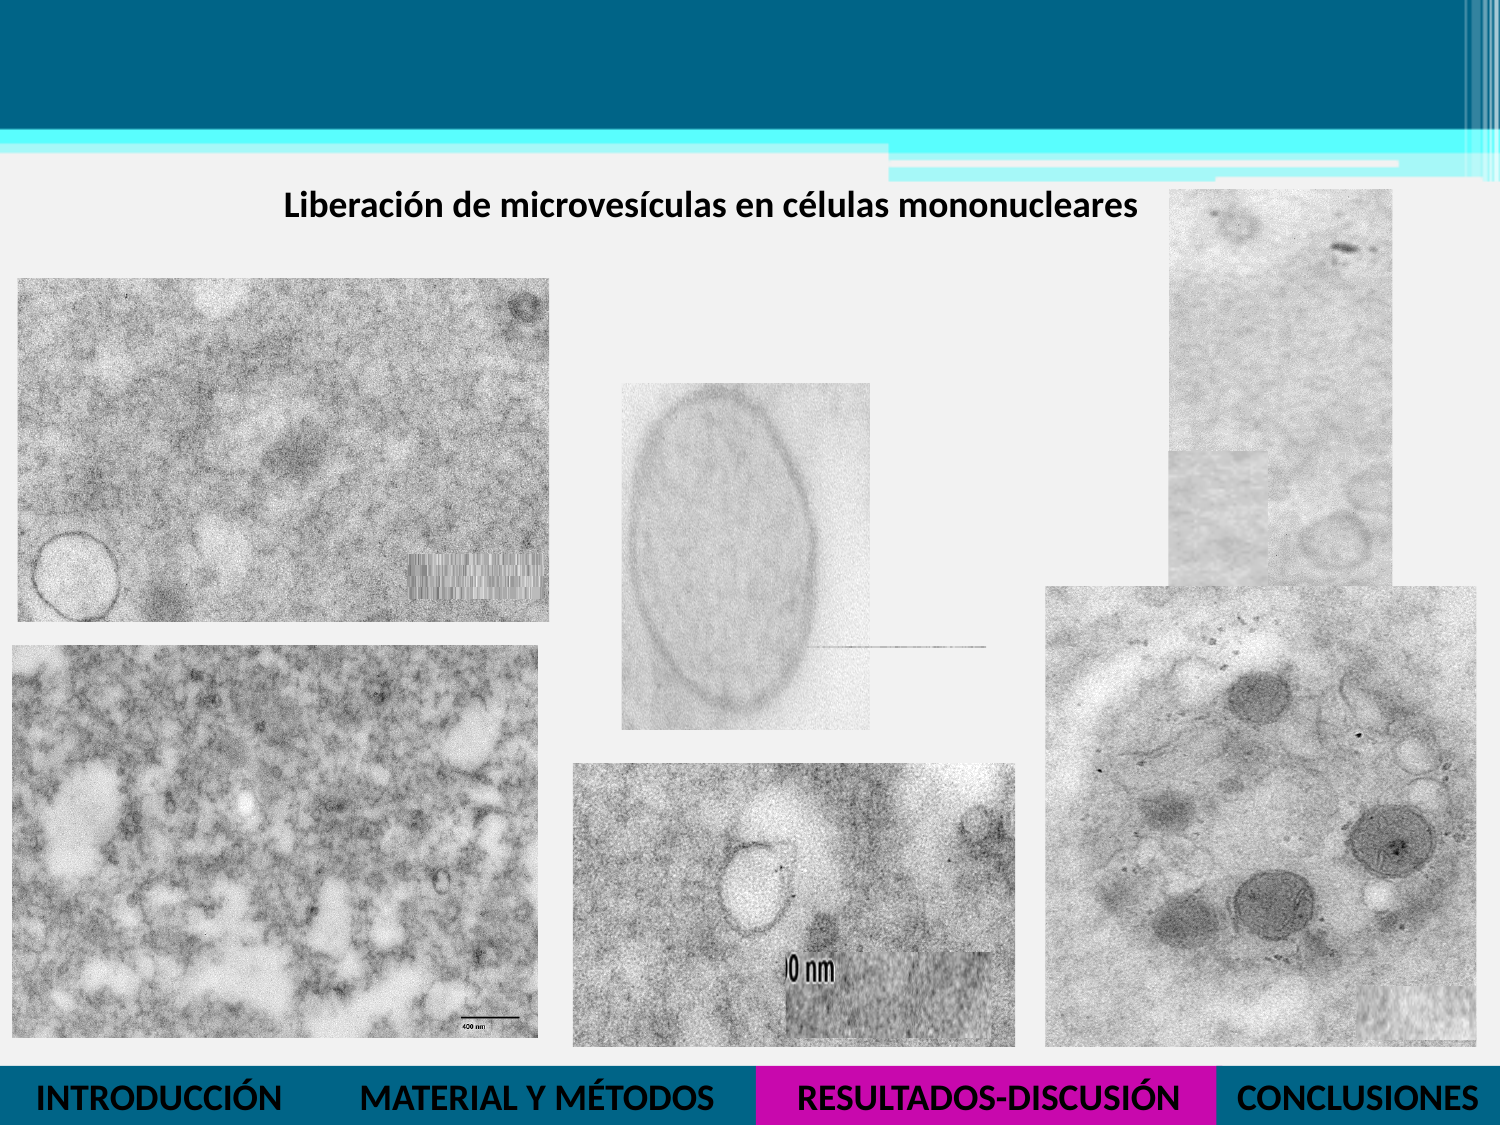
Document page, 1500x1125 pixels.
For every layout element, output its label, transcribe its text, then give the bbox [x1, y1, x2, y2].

picture [1045, 189, 1477, 1047]
title RESULTADOS [64, 4, 1415, 149]
text_box CONCLUSIONES [1216, 1065, 1500, 1125]
picture [621, 383, 987, 730]
picture [0, 0, 1500, 182]
picture [572, 763, 1016, 1047]
picture [17, 278, 550, 622]
picture [12, 645, 538, 1038]
text_box RESULTADOS-DISCUSIÓN [755, 1065, 1216, 1125]
text_box MATERIAL Y MÉTODOS [318, 1065, 755, 1125]
text_box INTRODUCCIÓN [0, 1065, 318, 1125]
text_box Liberación de microvesículas en células mononucleares [0, 172, 1424, 233]
